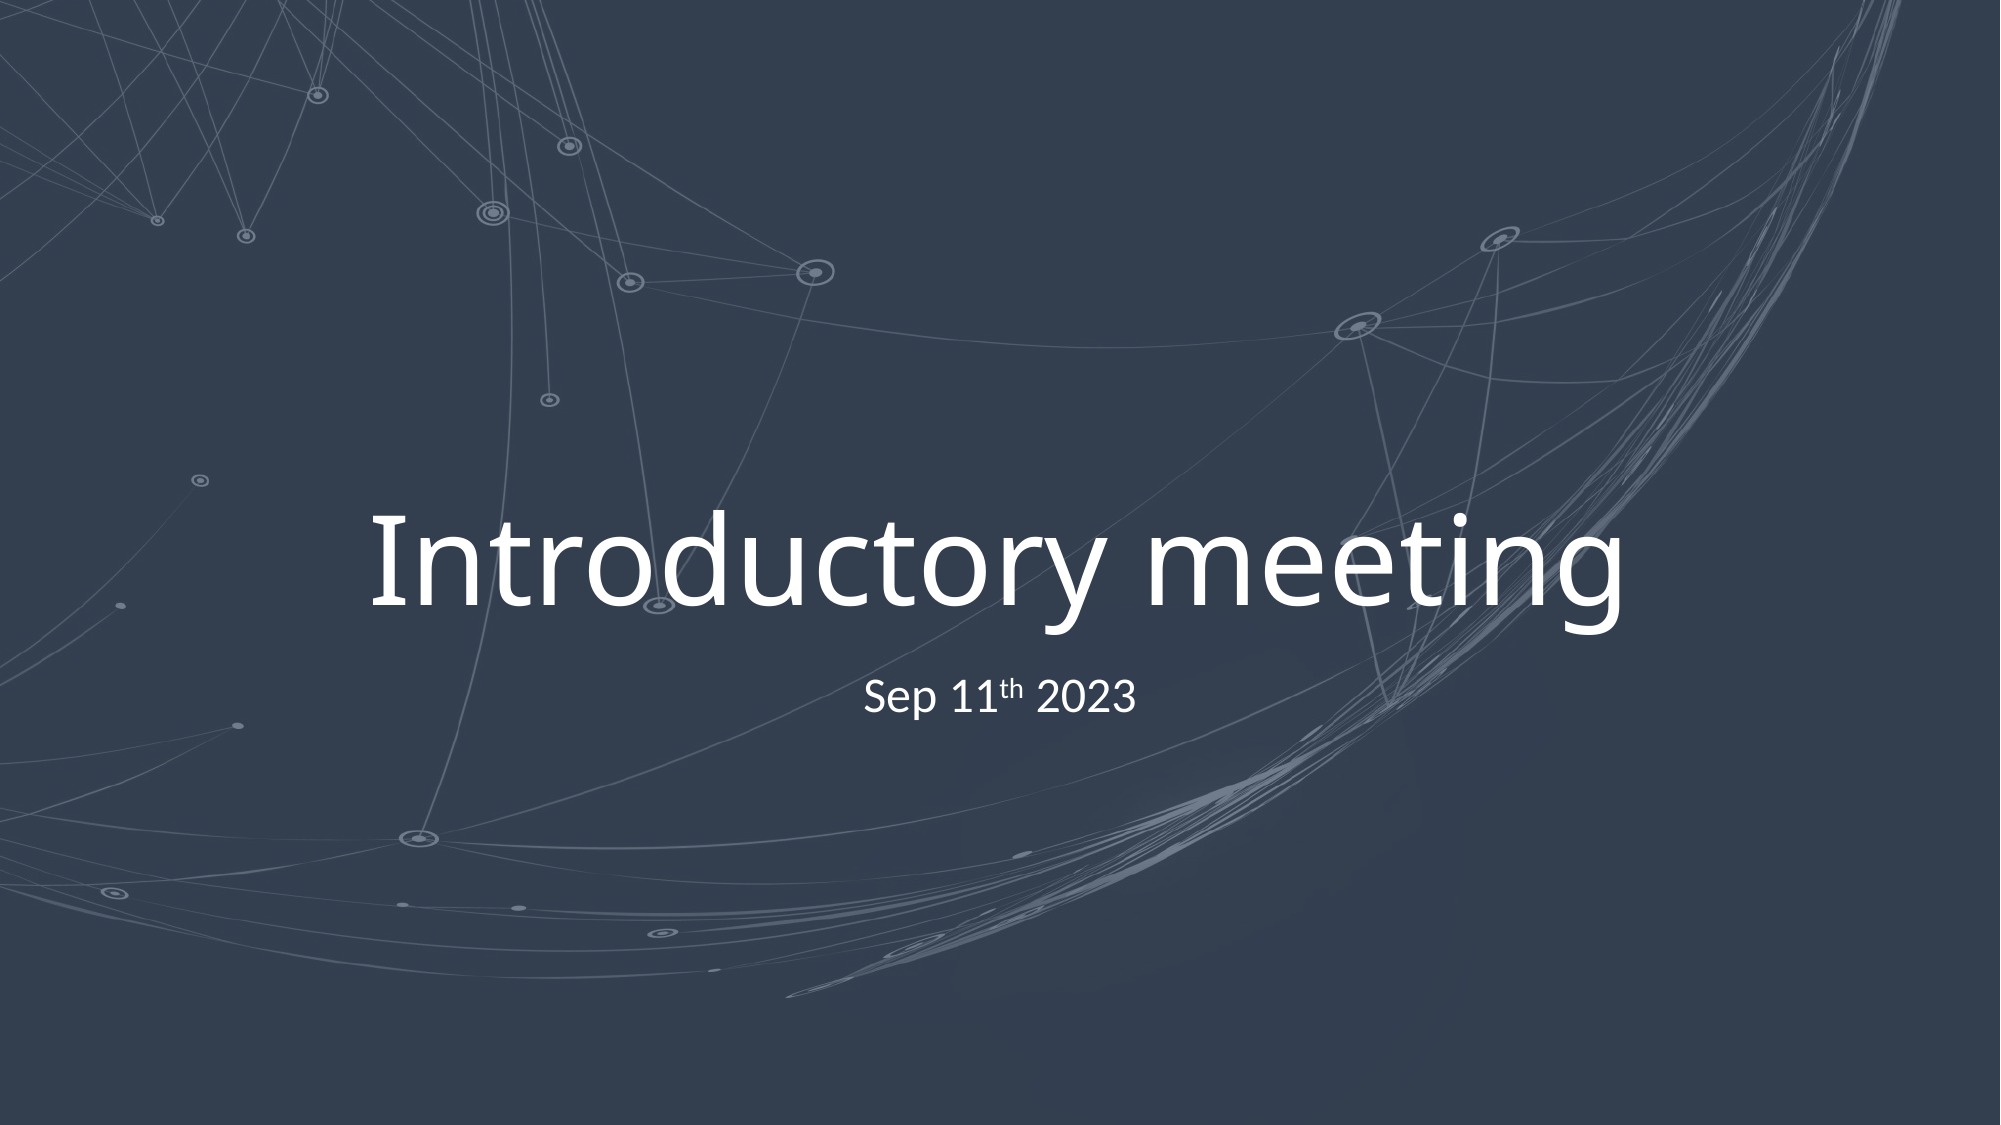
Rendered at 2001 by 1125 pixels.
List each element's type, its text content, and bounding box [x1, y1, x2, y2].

picture [0, 0, 2000, 1125]
title Introductory meeting [249, 184, 1750, 640]
subtitle Sep 11th 2023 [249, 662, 1750, 863]
